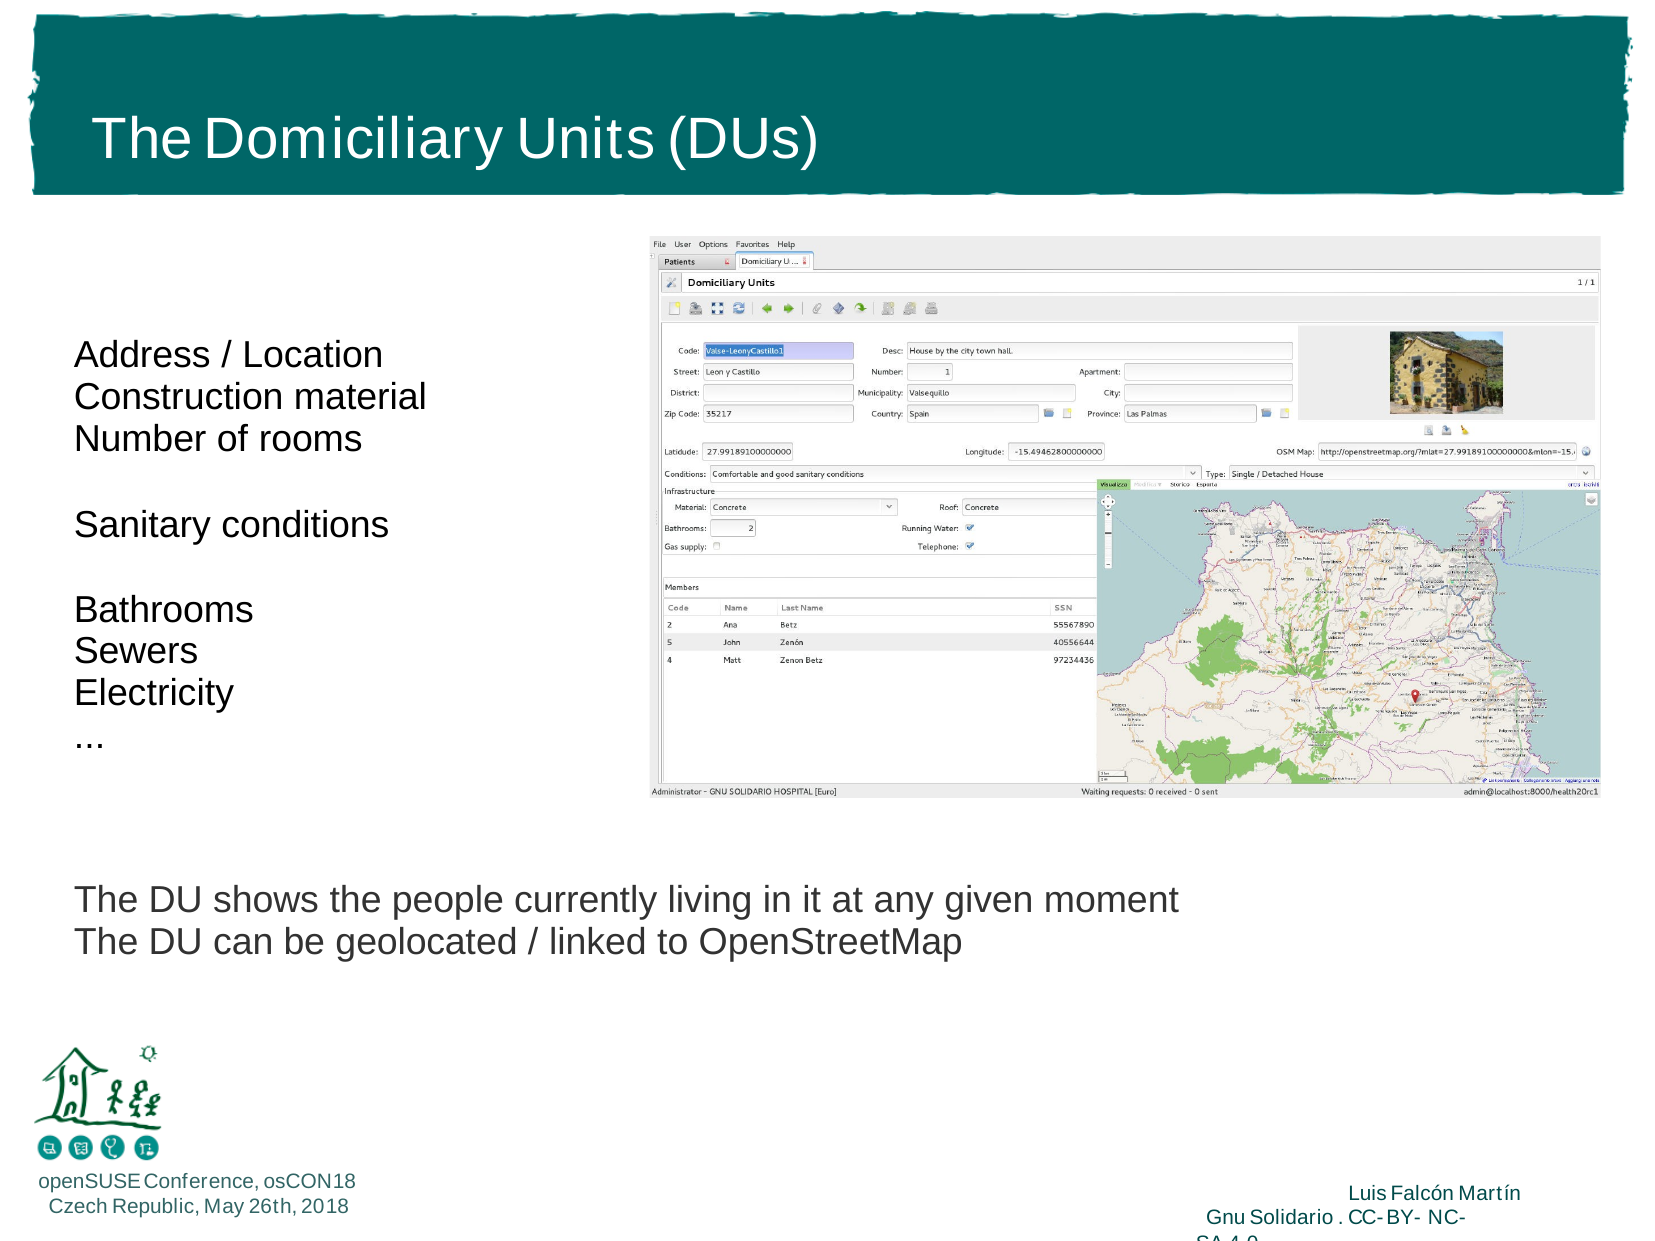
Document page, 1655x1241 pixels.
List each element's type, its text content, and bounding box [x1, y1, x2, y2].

text_box The DU shows the people currently living in it at any given moment The DU can be geolocated / linked to OpenStreetMap [71, 877, 1183, 962]
text_box [650, 236, 1601, 797]
text_box LuisFalcónMartín GnuSolidario.CC-BY-NC-SA4.0 [1193, 1179, 1531, 1230]
title TheDomiciliaryUnits(DUs) [48, 74, 1607, 179]
text_box openSUSEConference,osCON18 CzechRepublic,May26th,2018 [36, 1167, 361, 1218]
text_box Address / Location Construction material Number of rooms Sanitary conditions Bathrooms Sewers Electricity ... [71, 333, 430, 754]
